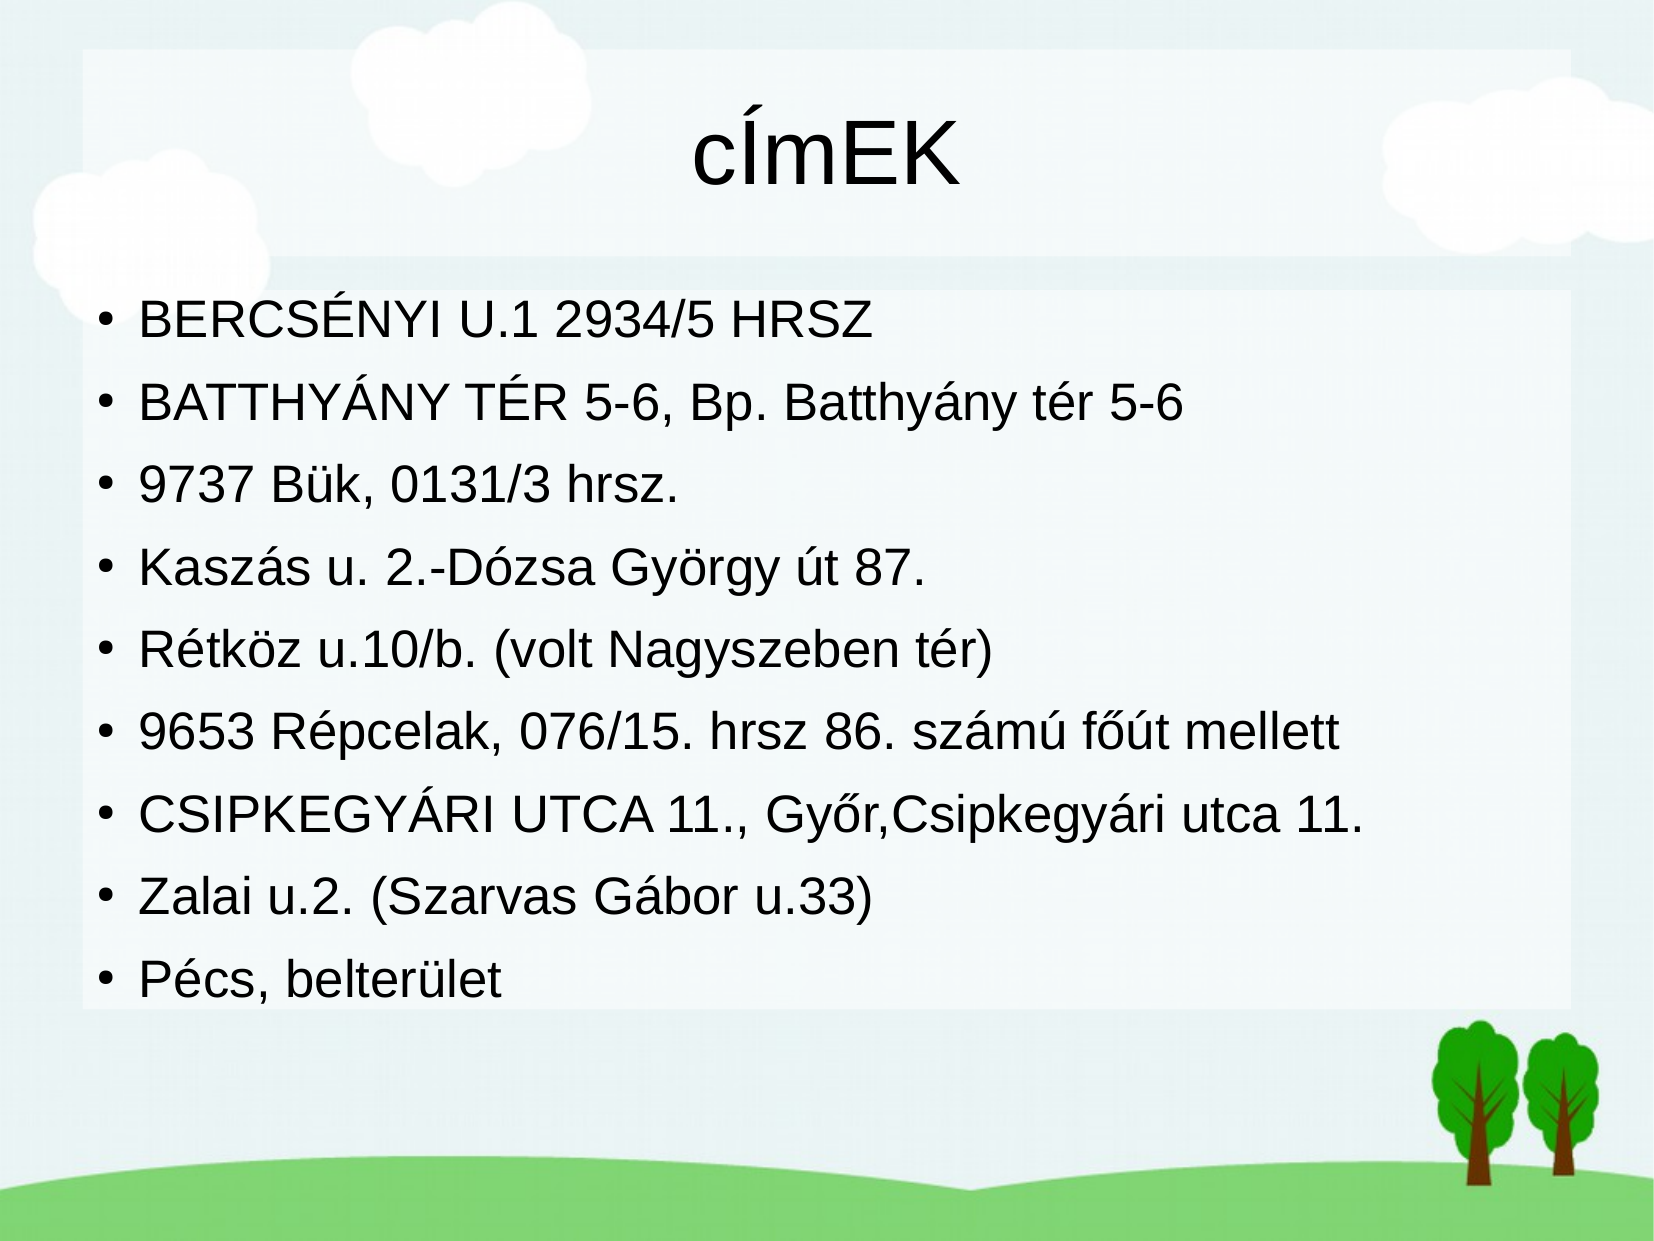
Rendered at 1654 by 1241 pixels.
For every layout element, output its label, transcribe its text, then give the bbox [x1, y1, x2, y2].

list BERCSÉNYI U.1 2934/5 HRSZ BATTHYÁNY TÉR 5-6, Bp. Batthyány tér 5-6 9737 Bük, 0131/3 hrsz. Kaszás u. 2.-Dózsa György út 87. Rétköz u.10/b. (volt Nagyszeben tér) 9653 Répcelak, 076/15. hrsz 86. számú főút mellett CSIPKEGYÁRI UTCA 11., Győr,Csipkegyári utca 11. Zalai u.2. (Szarvas Gábor u.33) Pécs, belterület [82, 290, 1571, 1010]
picture [0, 0, 1654, 1241]
title cÍmEK [82, 49, 1571, 257]
